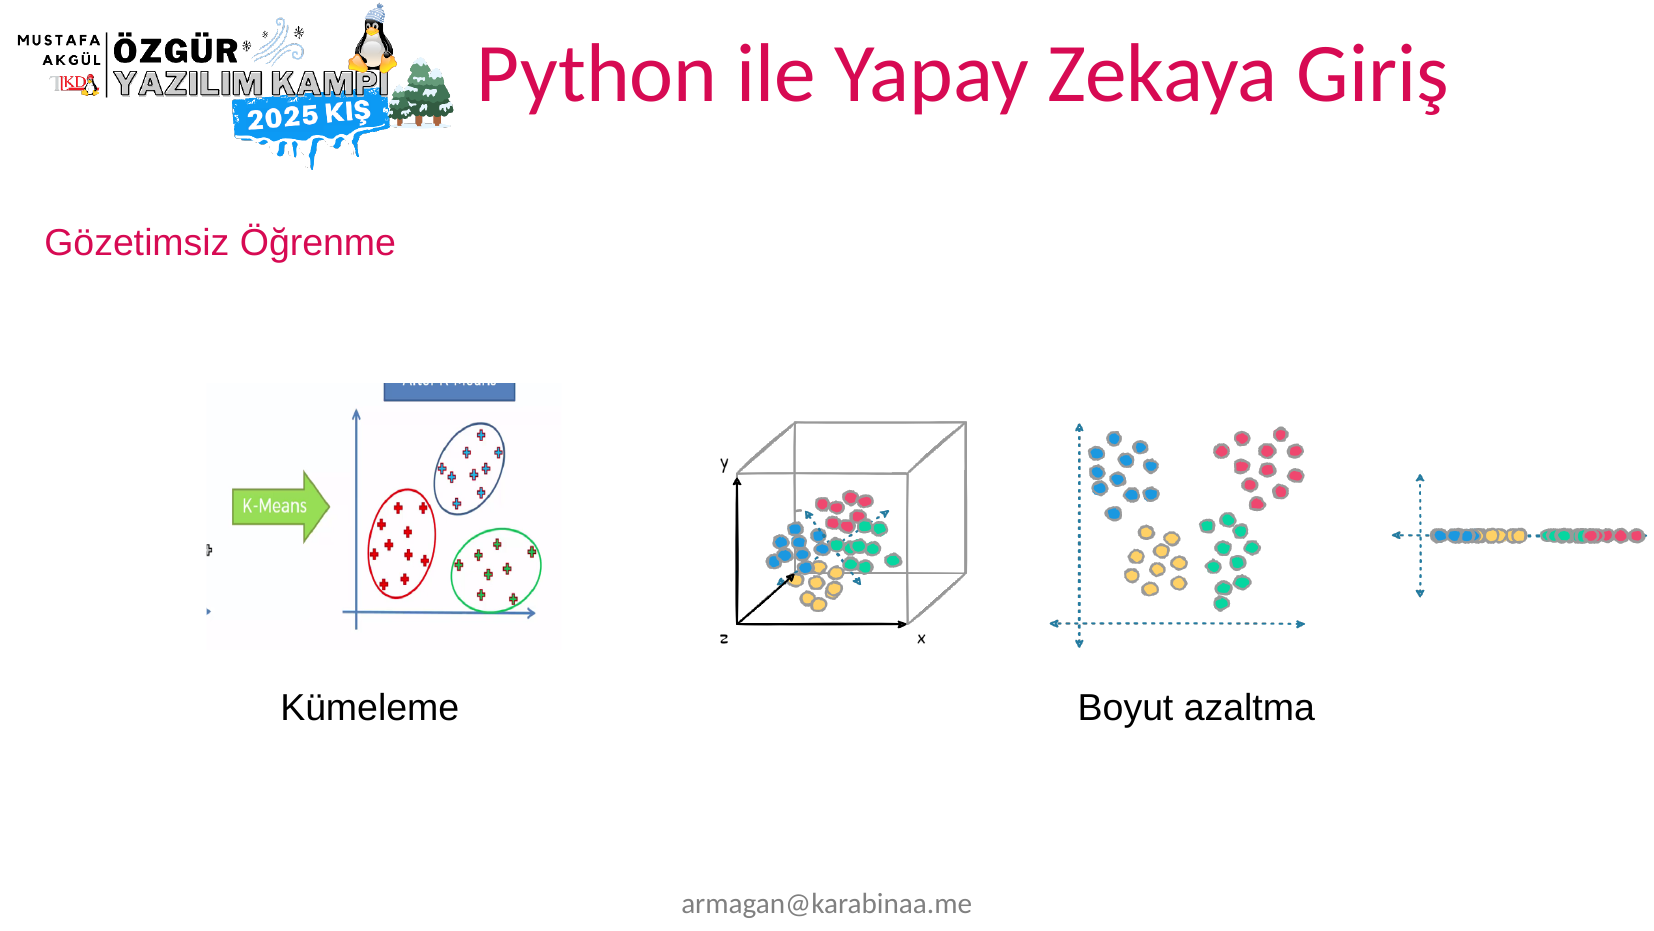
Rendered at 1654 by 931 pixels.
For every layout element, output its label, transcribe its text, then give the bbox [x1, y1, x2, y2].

text_box Boyut azaltma [1062, 679, 1359, 768]
picture [698, 383, 1654, 650]
picture [0, 0, 463, 177]
text_box Kümeleme [265, 679, 562, 768]
text_box Python ile Yapay Zekaya Giriş [462, 10, 1654, 126]
text_box armagan@karabinaa.me [0, 877, 1654, 928]
picture [206, 383, 562, 650]
text_box Gözetimsiz Öğrenme [29, 213, 854, 271]
